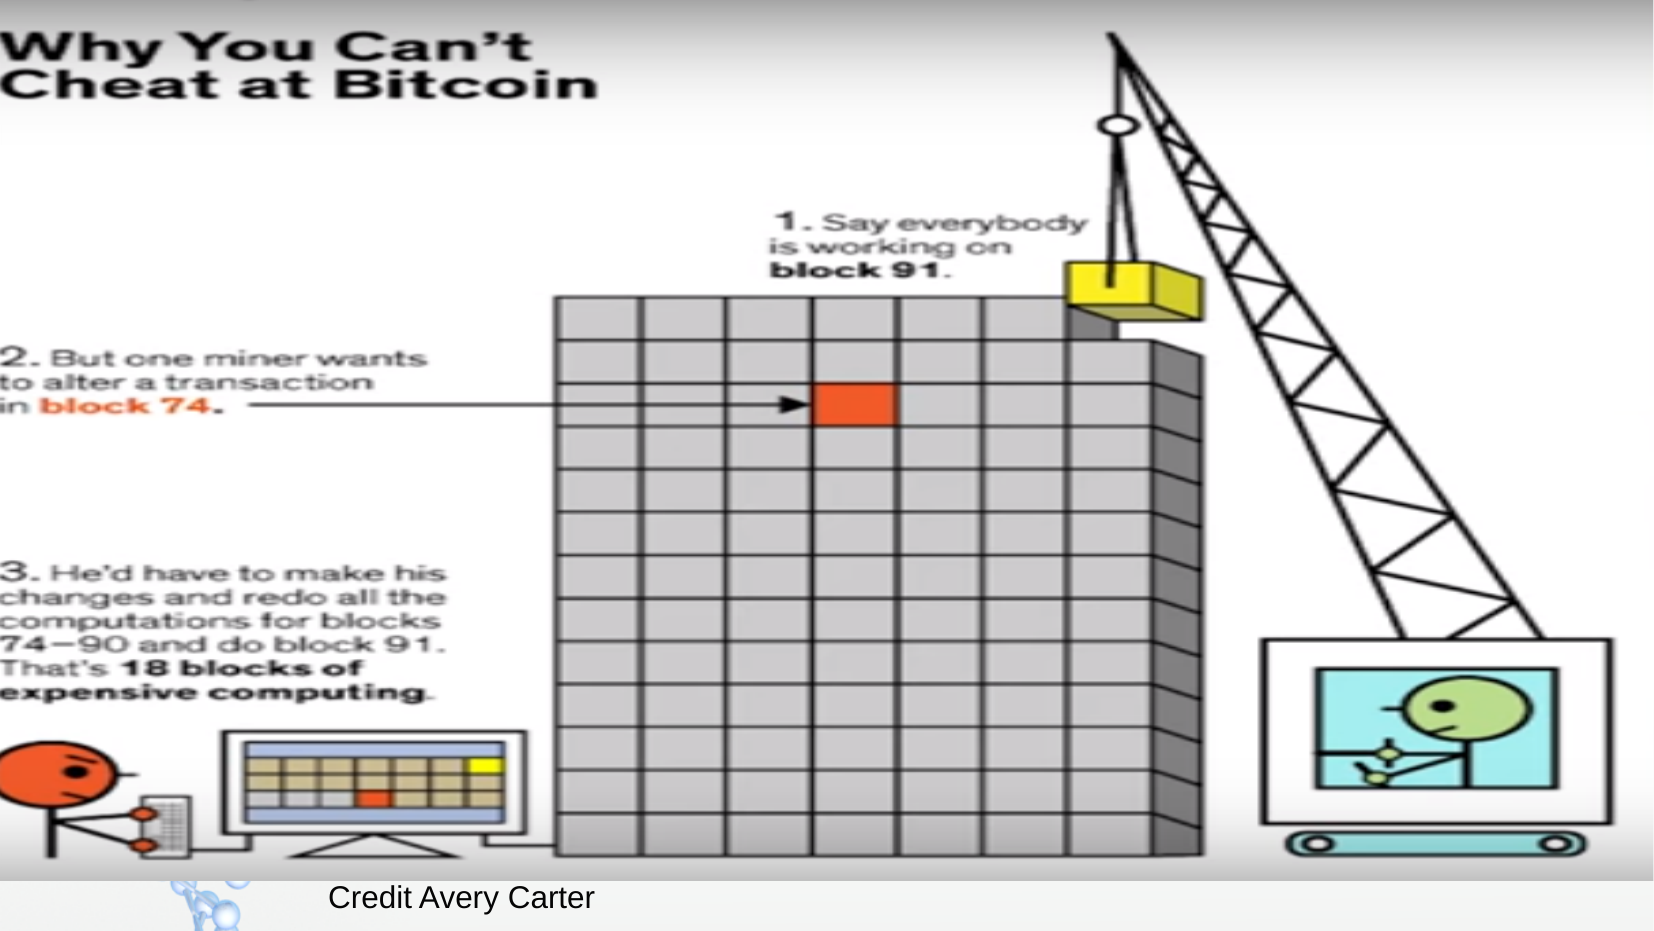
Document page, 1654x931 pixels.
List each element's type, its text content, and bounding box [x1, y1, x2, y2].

list Credit Avery Carter [283, 881, 1613, 916]
picture [0, 0, 1654, 931]
